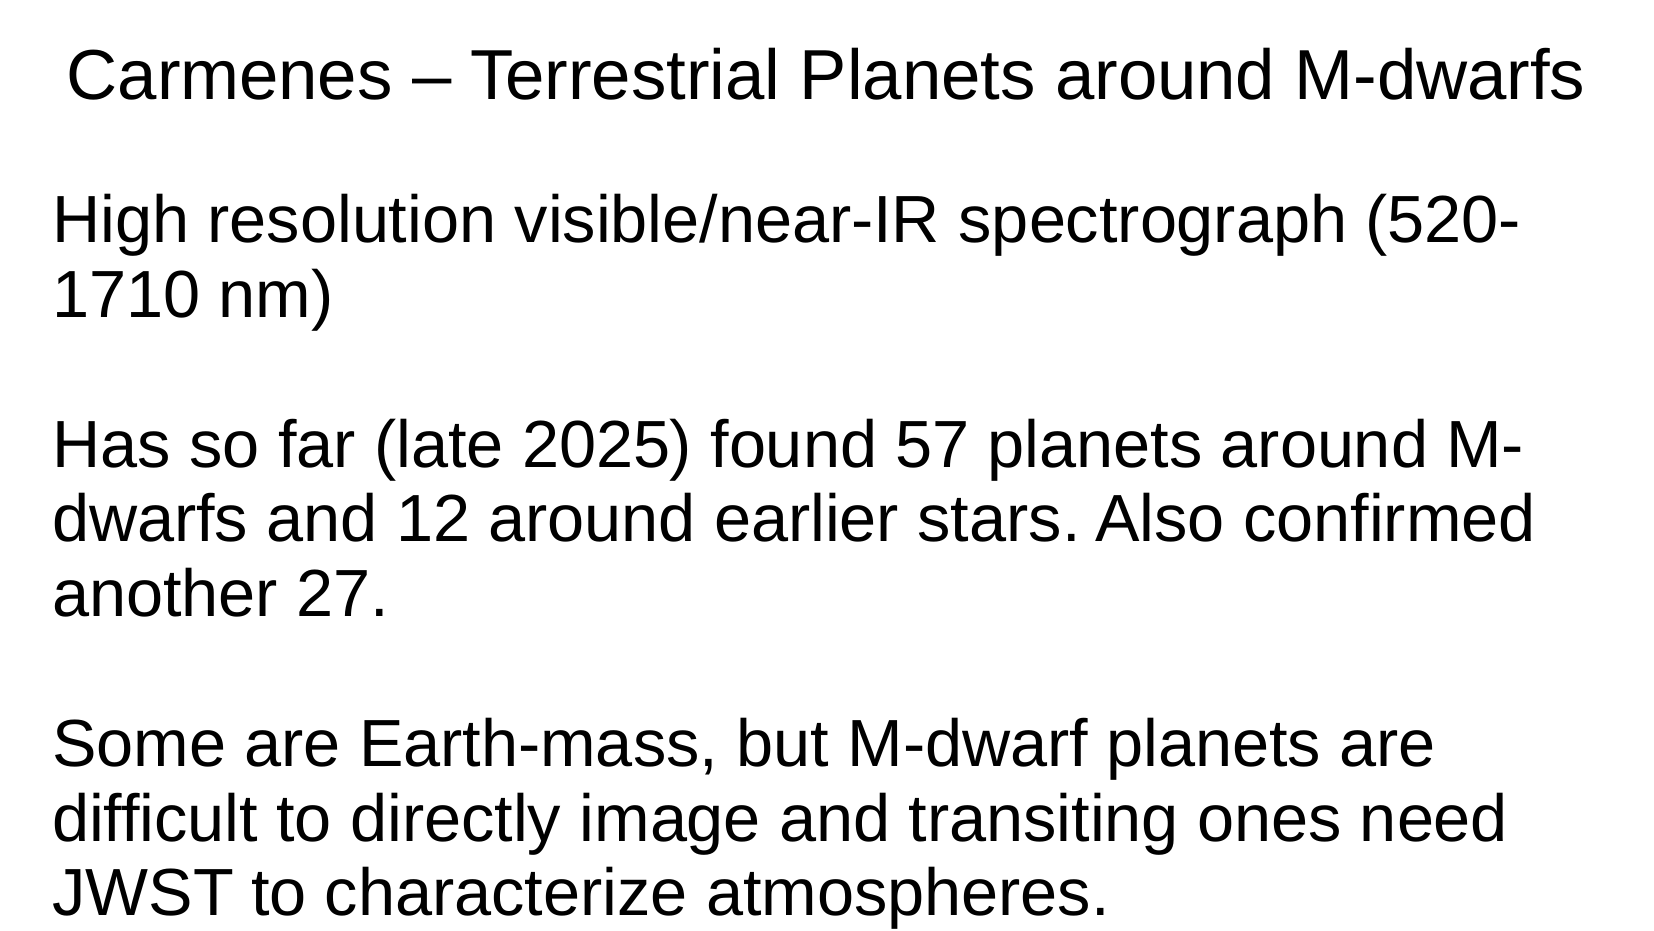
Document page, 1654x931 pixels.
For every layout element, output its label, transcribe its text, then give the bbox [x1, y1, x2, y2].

text_box High resolution visible/near-IR spectrograph (520-1710 nm) Has so far (late 2025) found 57 planets around M-dwarfs and 12 around earlier stars. Also confirmed another 27. Some are Earth-mass, but M-dwarf planets are difficult to directly image and transiting ones need JWST to characterize atmospheres. [37, 175, 1613, 931]
title Carmenes – Terrestrial Planets around M-dwarfs [0, 0, 1654, 155]
